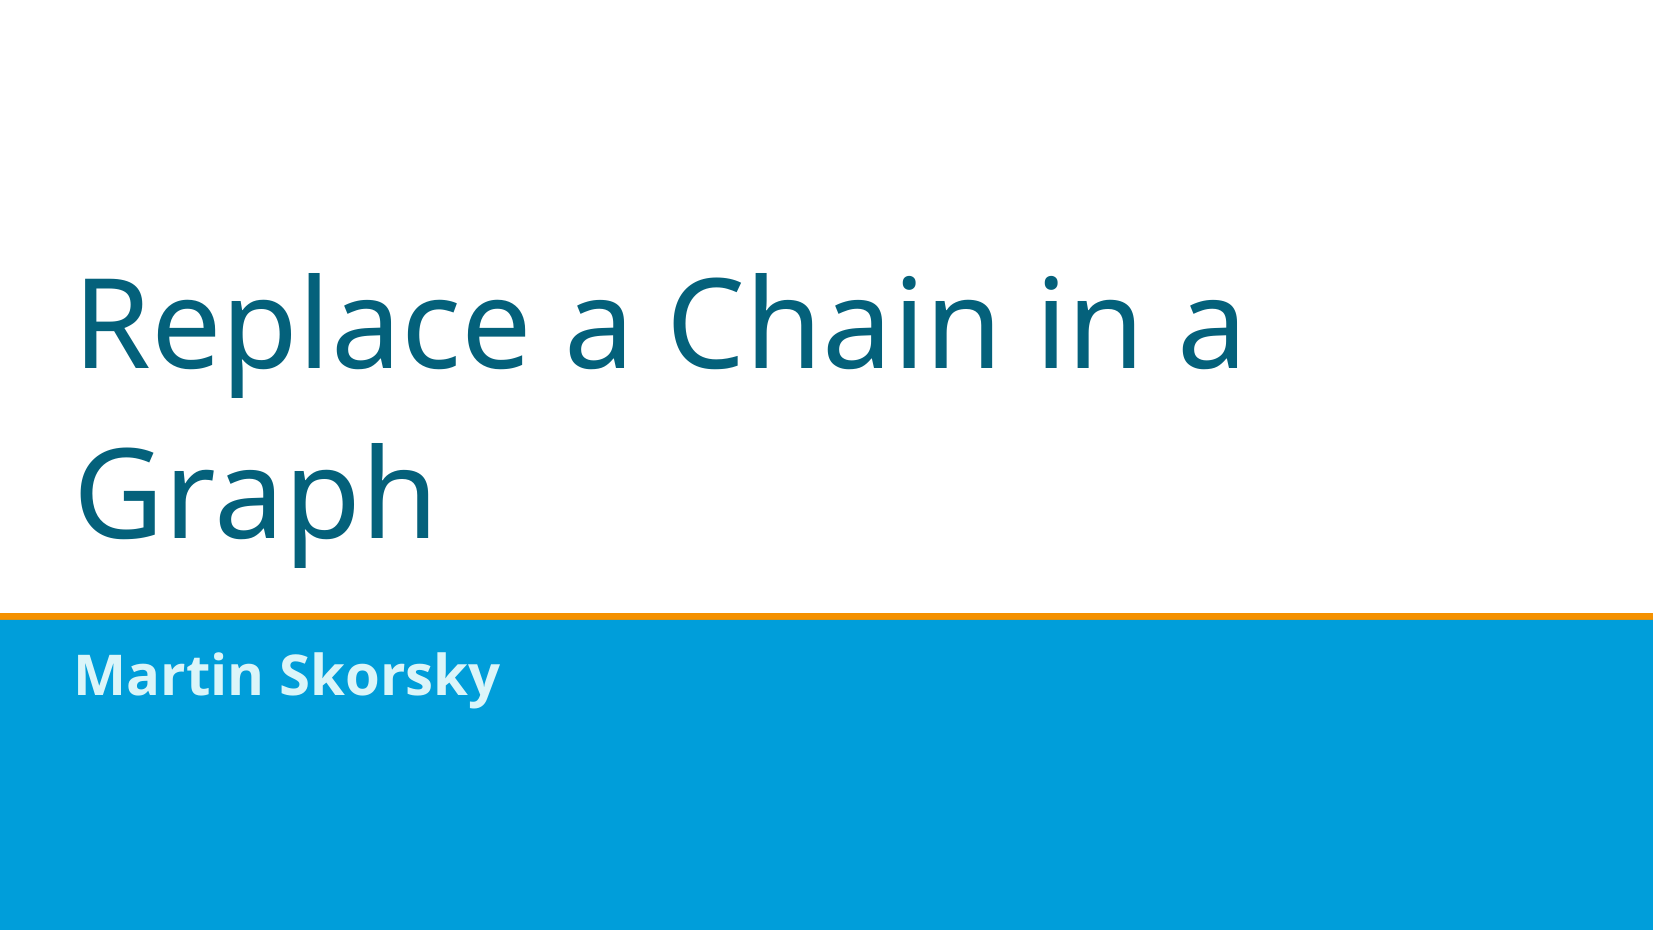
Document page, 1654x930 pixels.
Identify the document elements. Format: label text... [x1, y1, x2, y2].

subtitle Martin Skorsky [73, 634, 1550, 827]
title Replace a Chain in a Graph [73, 44, 1550, 576]
